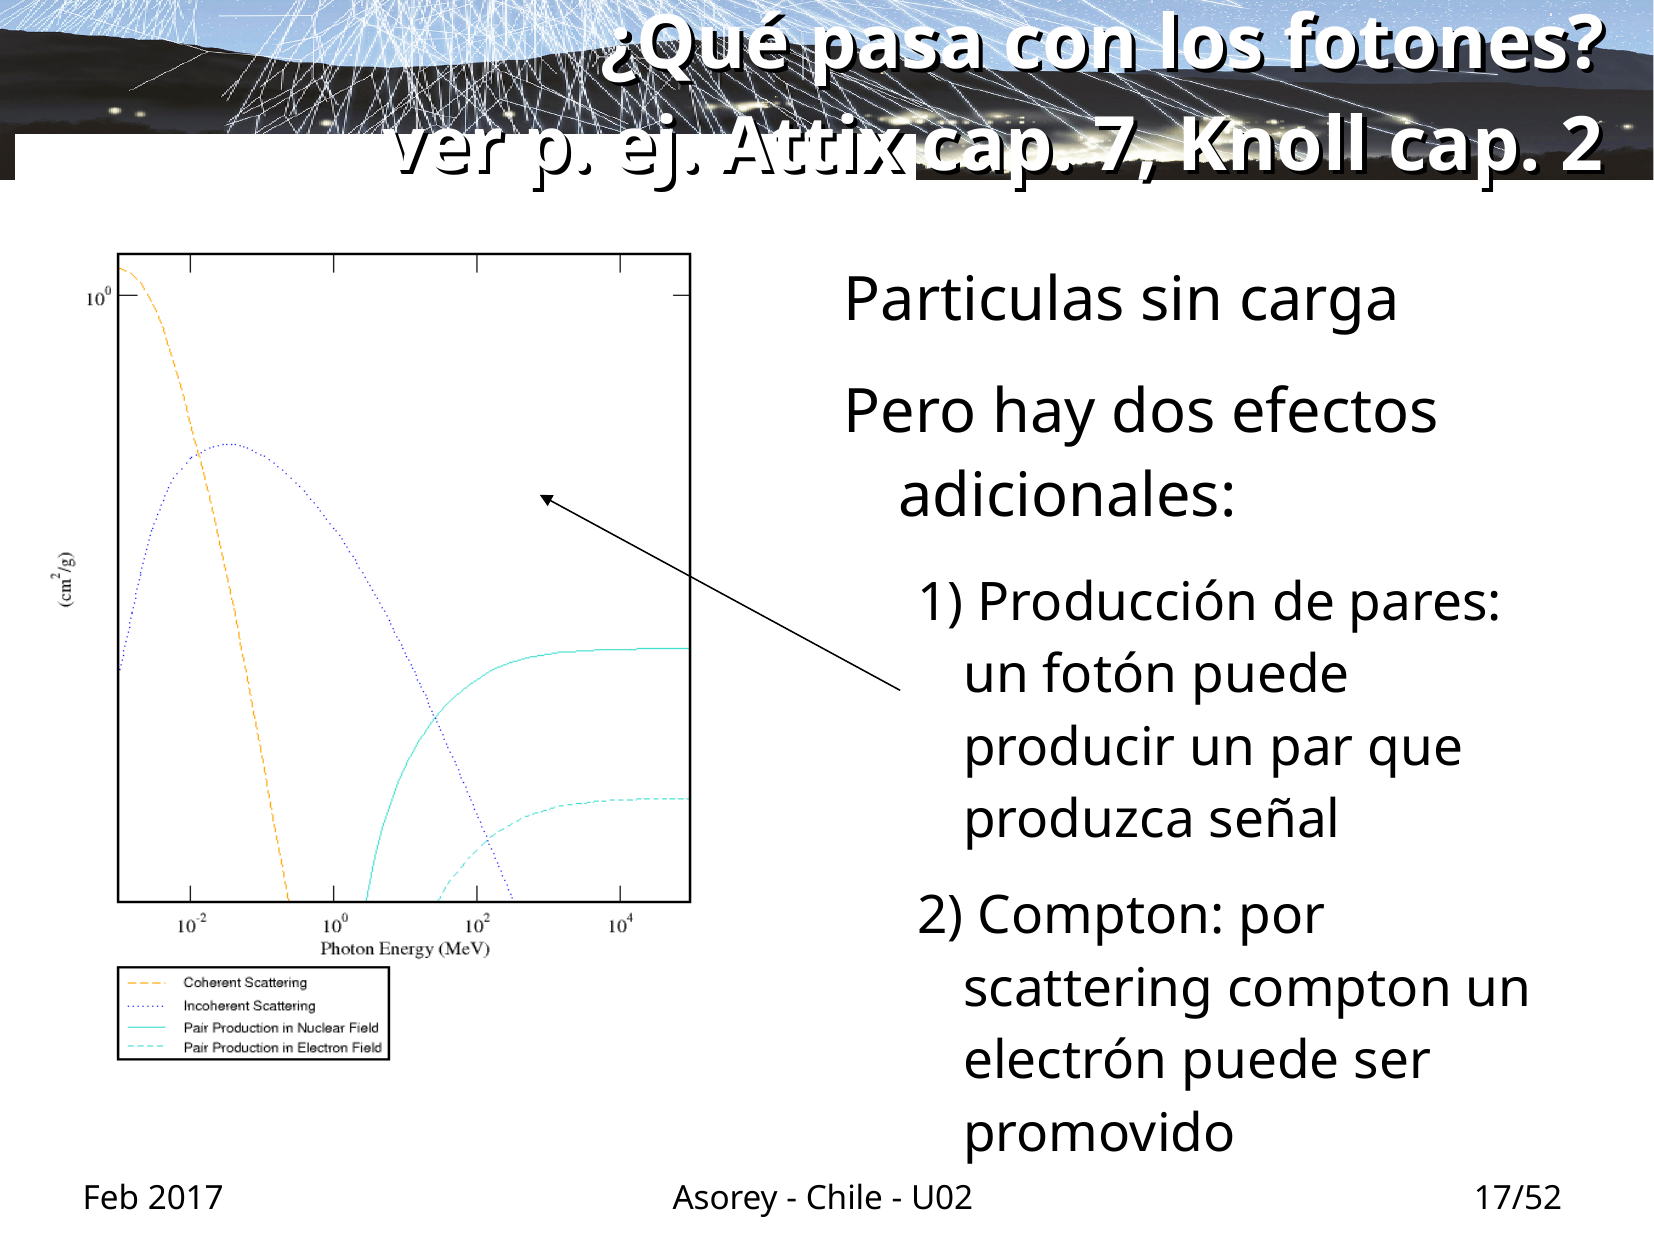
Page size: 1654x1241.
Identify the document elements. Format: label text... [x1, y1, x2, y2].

picture [1606, 0, 1654, 180]
picture [0, 0, 916, 1162]
title ¿Qué pasa con los fotones? ver p. ej. Attix cap. 7, Knoll cap. 2 [45, 0, 1606, 182]
list Particulas sin carga Pero hay dos efectos adicionales: 1) Producción de pares: un fotón puede producir un par que produzca señal 2) Compton: por scattering compton un electrón puede ser promovido [843, 254, 1569, 1172]
